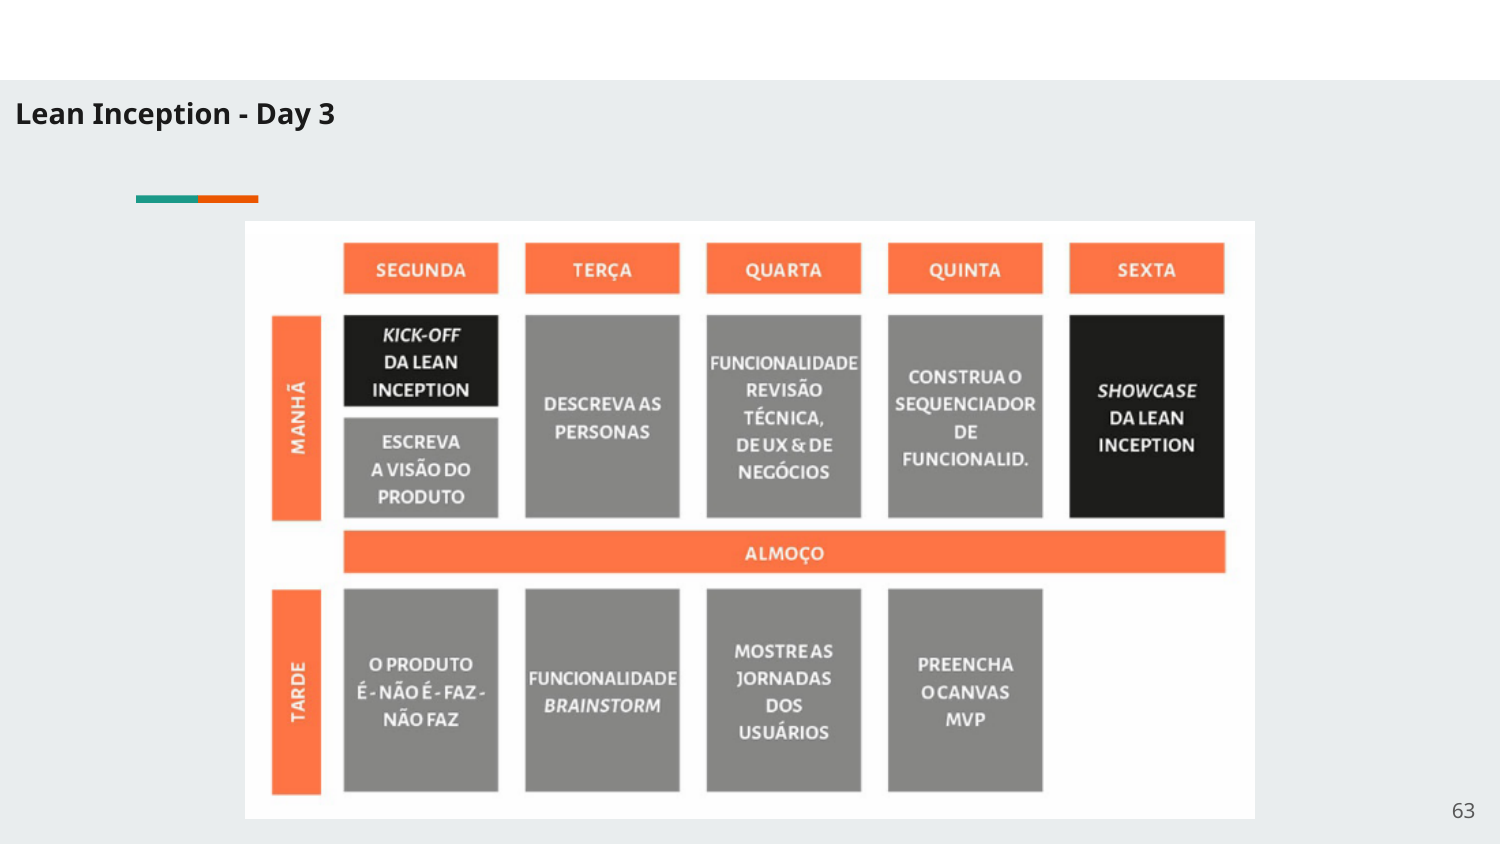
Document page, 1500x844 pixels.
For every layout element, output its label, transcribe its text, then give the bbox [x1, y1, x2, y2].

picture [245, 221, 1255, 819]
title Lean Inception - Day 3 [0, 80, 1101, 181]
slide_number <number> [1400, 779, 1491, 844]
